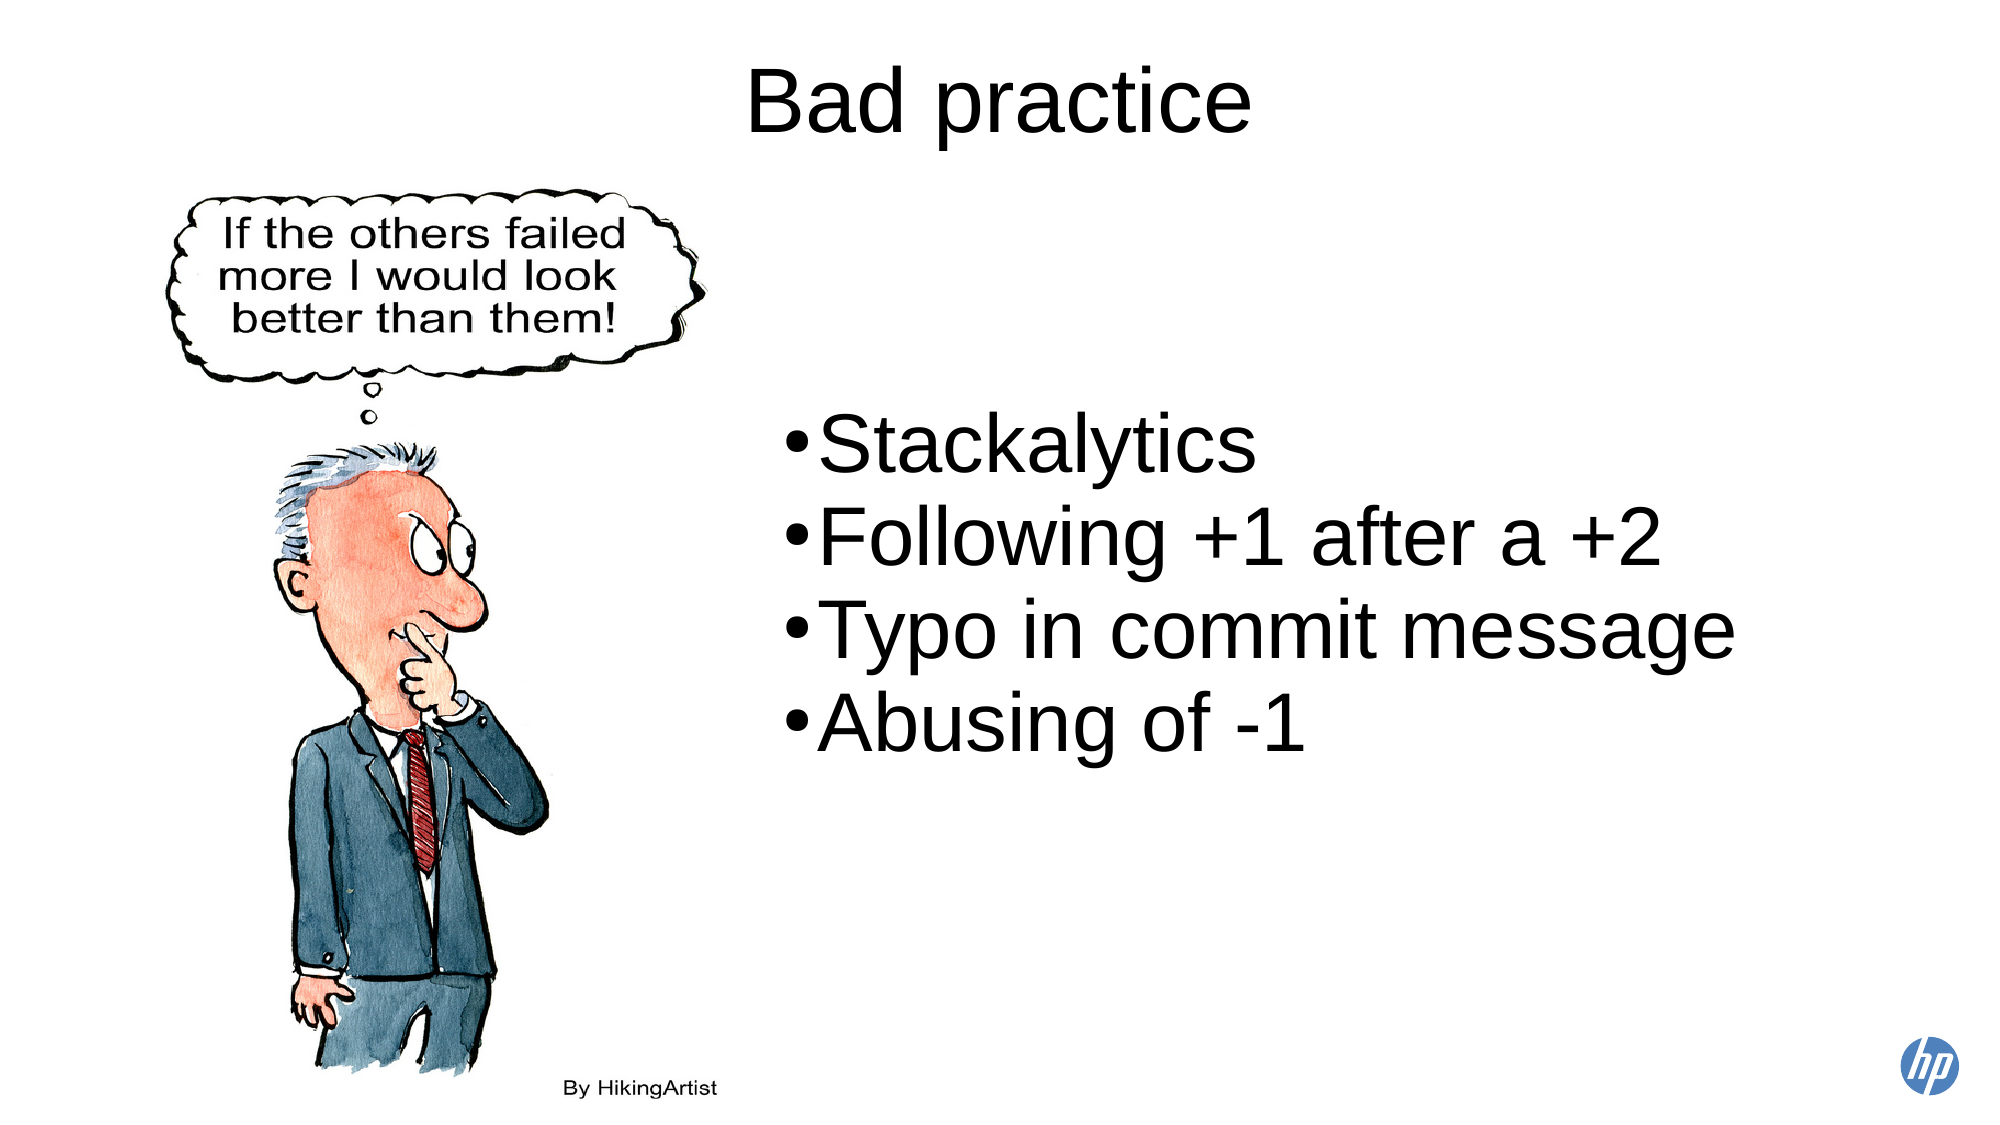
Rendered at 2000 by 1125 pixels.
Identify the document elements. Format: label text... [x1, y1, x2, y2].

picture [134, 165, 721, 1099]
text_box Stackalytics Following +1 after a +2 Typo in commit message Abusing of -1 [767, 389, 1914, 1099]
title Bad practice [0, 23, 2000, 178]
